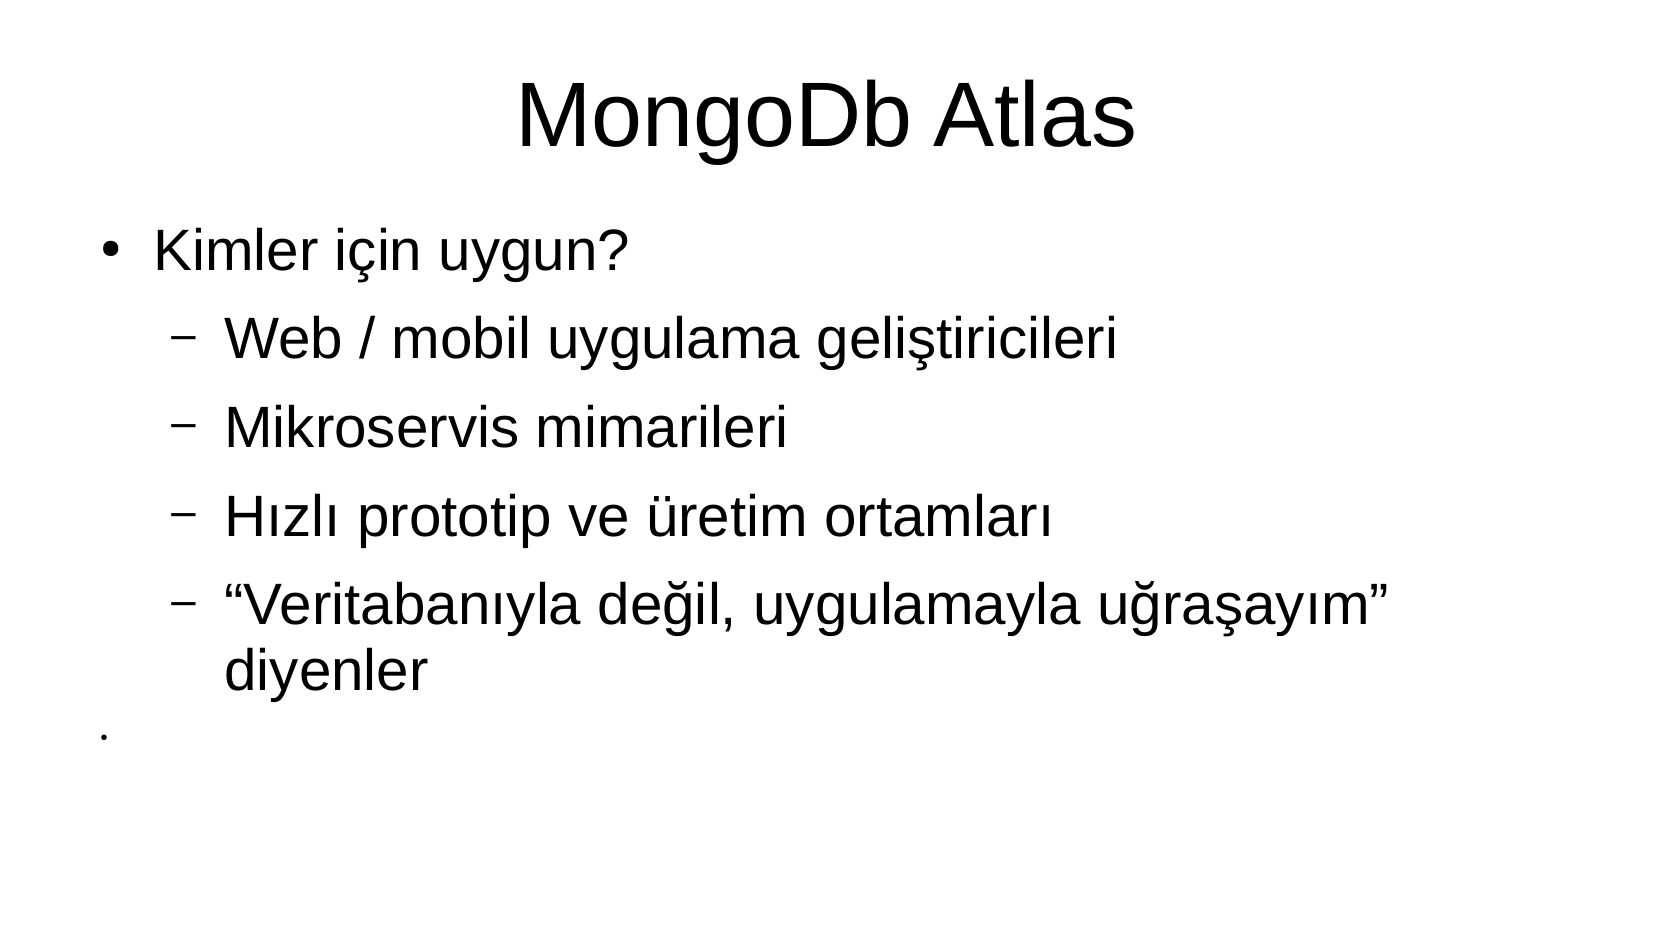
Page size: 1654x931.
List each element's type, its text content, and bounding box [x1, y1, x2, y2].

title MongoDb Atlas [82, 37, 1571, 193]
list Kimler için uygun? Web / mobil uygulama geliştiricileri Mikroservis mimarileri Hızlı prototip ve üretim ortamları “Veritabanıyla değil, uygulamayla uğraşayım” diyenler [82, 217, 1571, 758]
